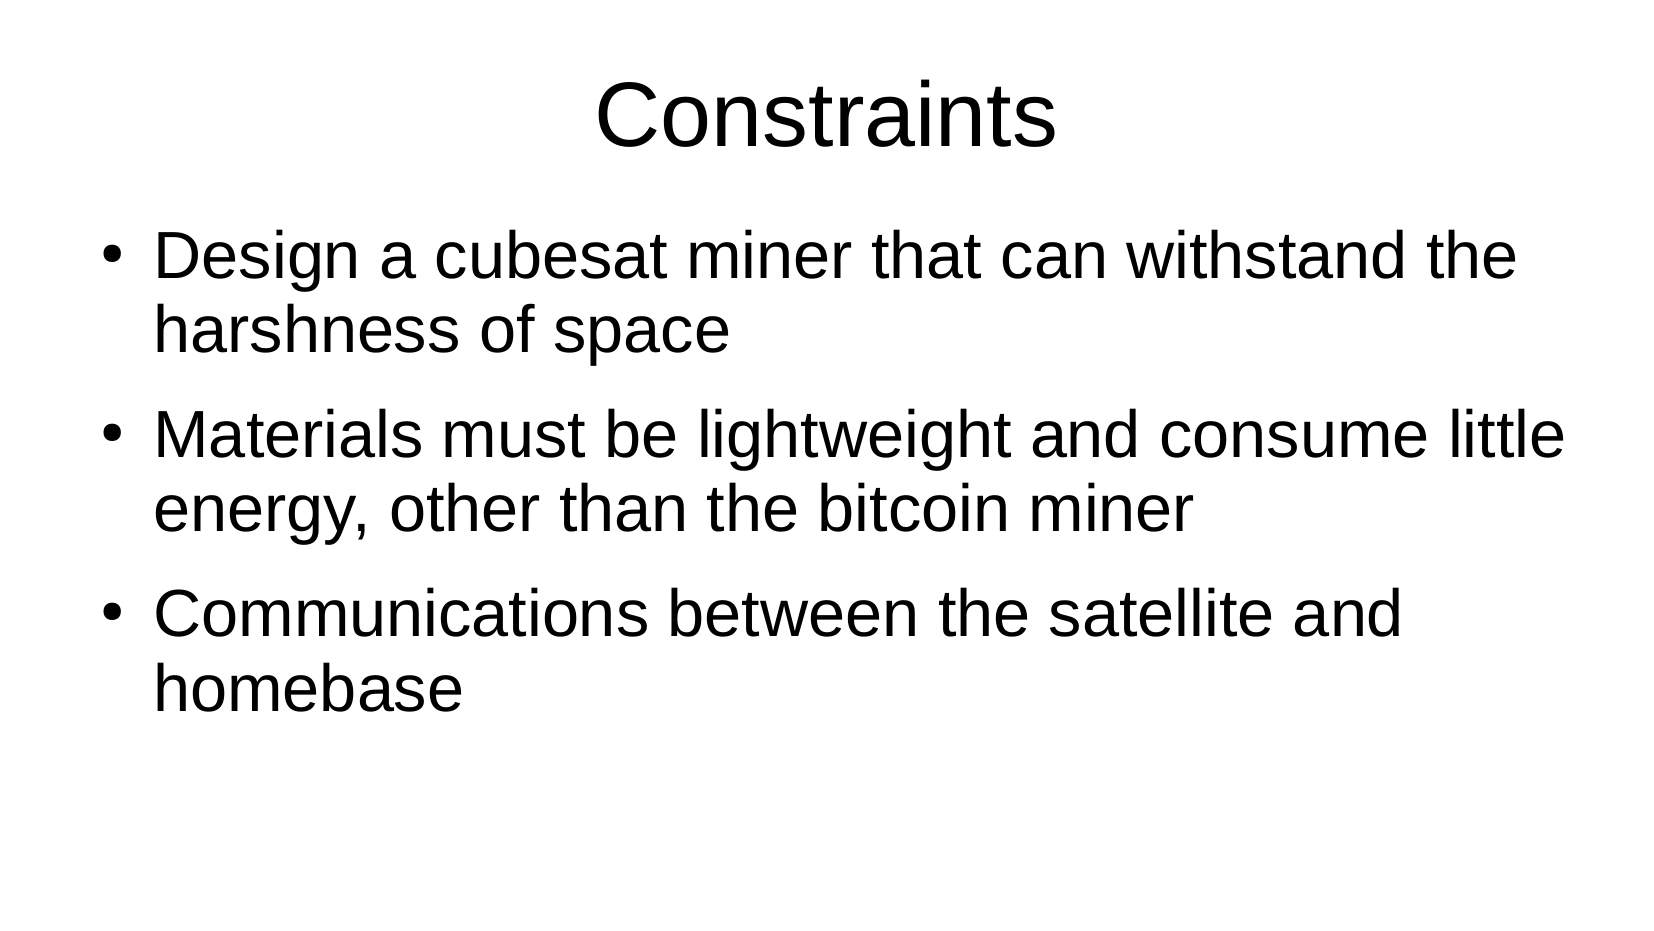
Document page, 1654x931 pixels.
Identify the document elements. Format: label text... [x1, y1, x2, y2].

title Constraints [82, 37, 1571, 193]
list Design a cubesat miner that can withstand the harshness of space Materials must be lightweight and consume little energy, other than the bitcoin miner Communications between the satellite and homebase [82, 217, 1571, 758]
